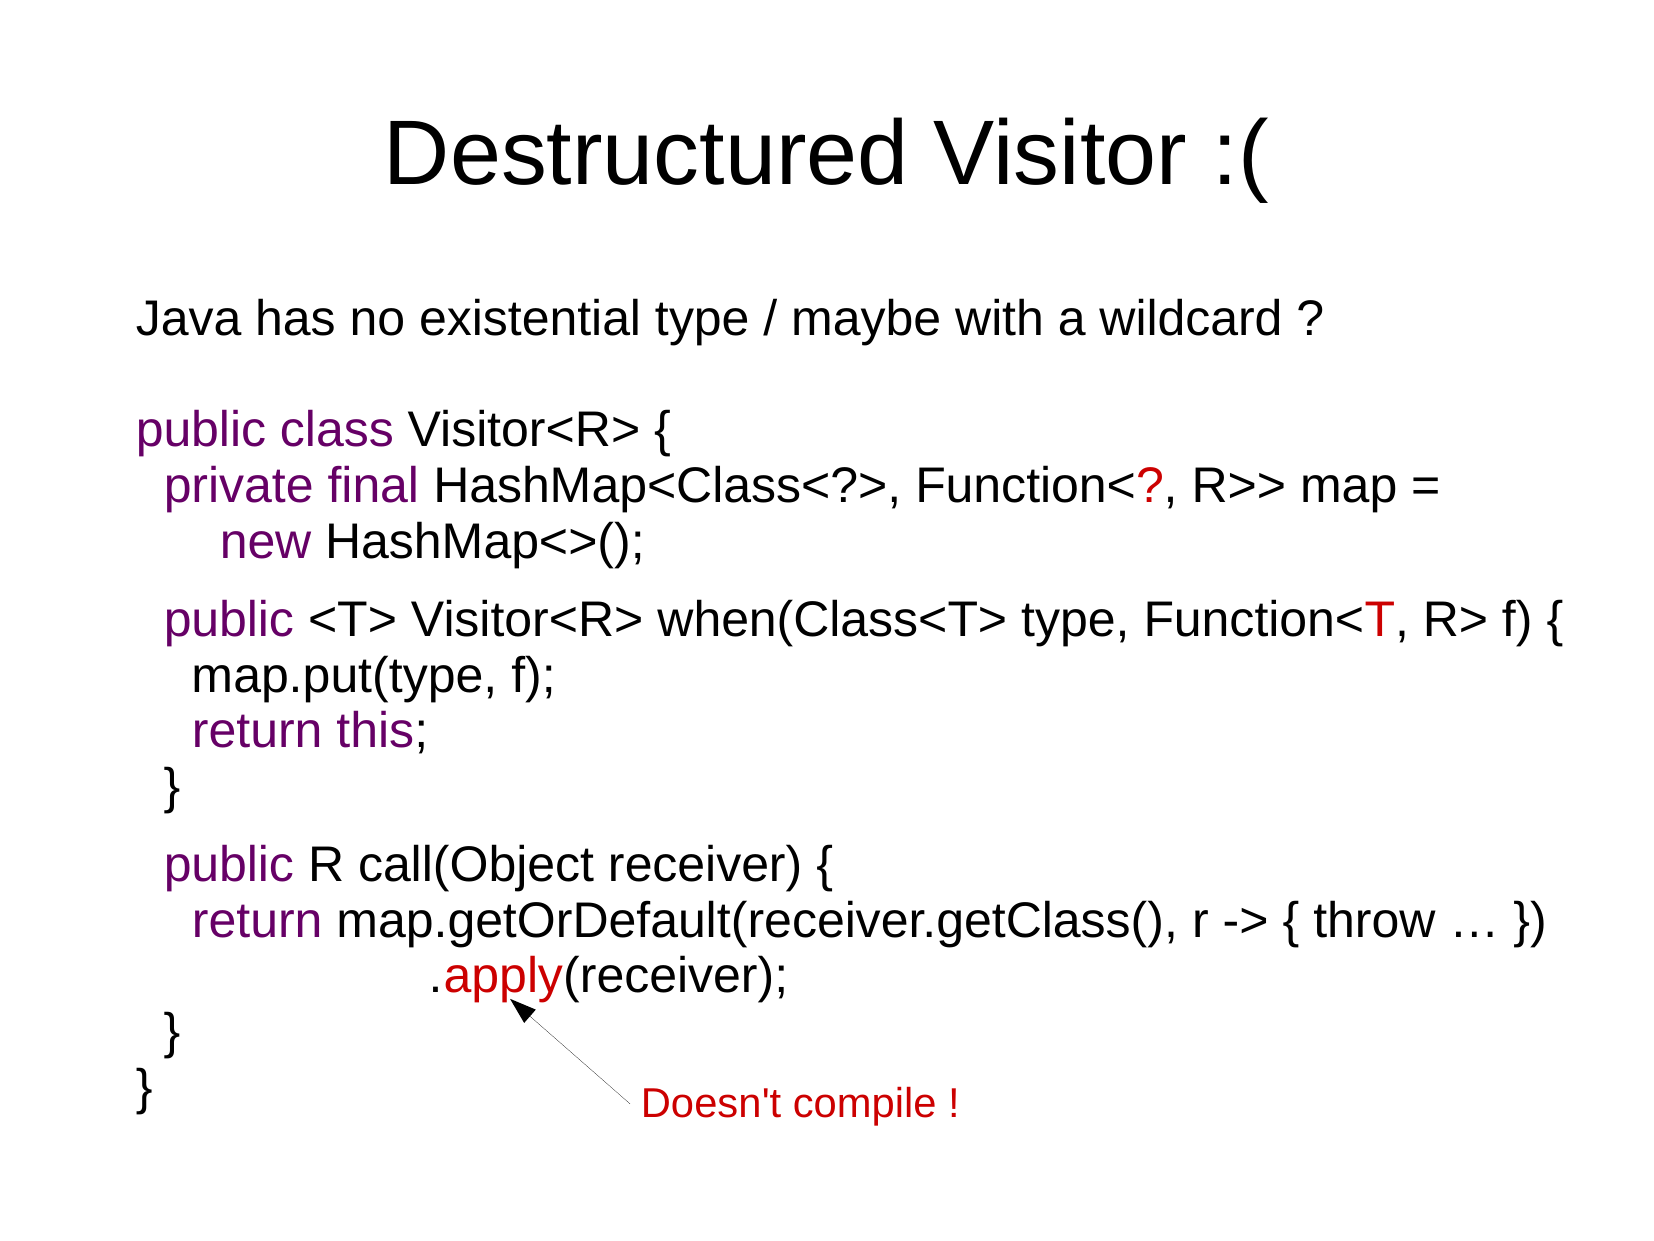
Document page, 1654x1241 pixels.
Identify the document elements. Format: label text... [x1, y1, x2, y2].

title Destructured Visitor :( [82, 49, 1571, 257]
list Java has no existential type / maybe with a wildcard ? public class Visitor<R> { private final HashMap<Class<?>, Function<?, R>> map = new HashMap<>(); public <T> Visitor<R> when(Class<T> type, Function<T, R> f) { map.put(type, f); return this; } public R call(Object receiver) { return map.getOrDefault(receiver.getClass(), r -> { throw … }) .apply(receiver); } } [82, 290, 1571, 1171]
text_box Doesn't compile ! [626, 1072, 975, 1135]
